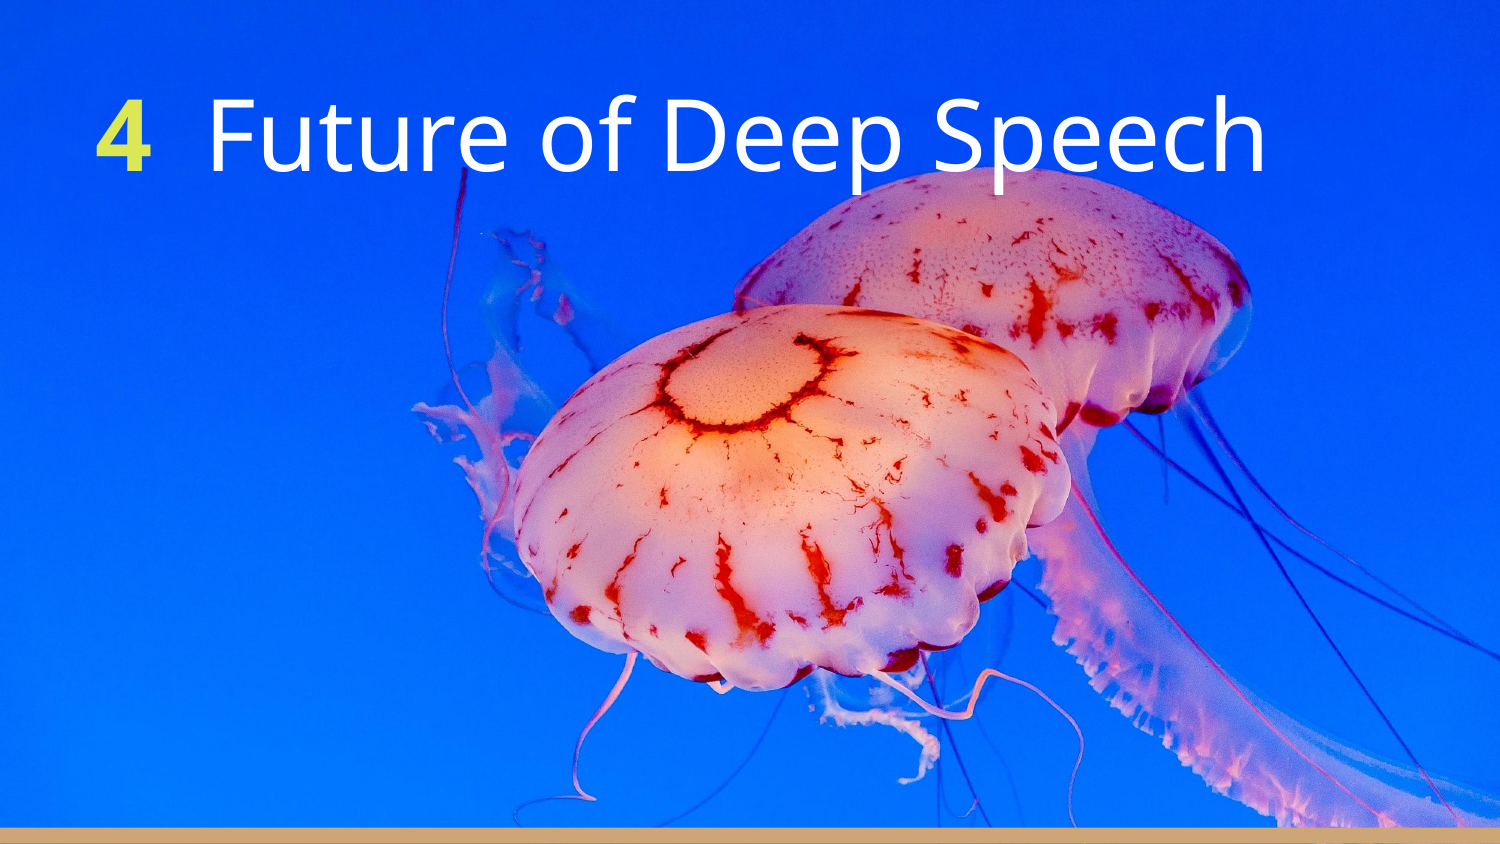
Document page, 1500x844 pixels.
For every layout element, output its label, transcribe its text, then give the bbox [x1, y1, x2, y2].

title 4 Future of Deep Speech [80, 0, 1348, 468]
picture [0, 0, 1500, 827]
